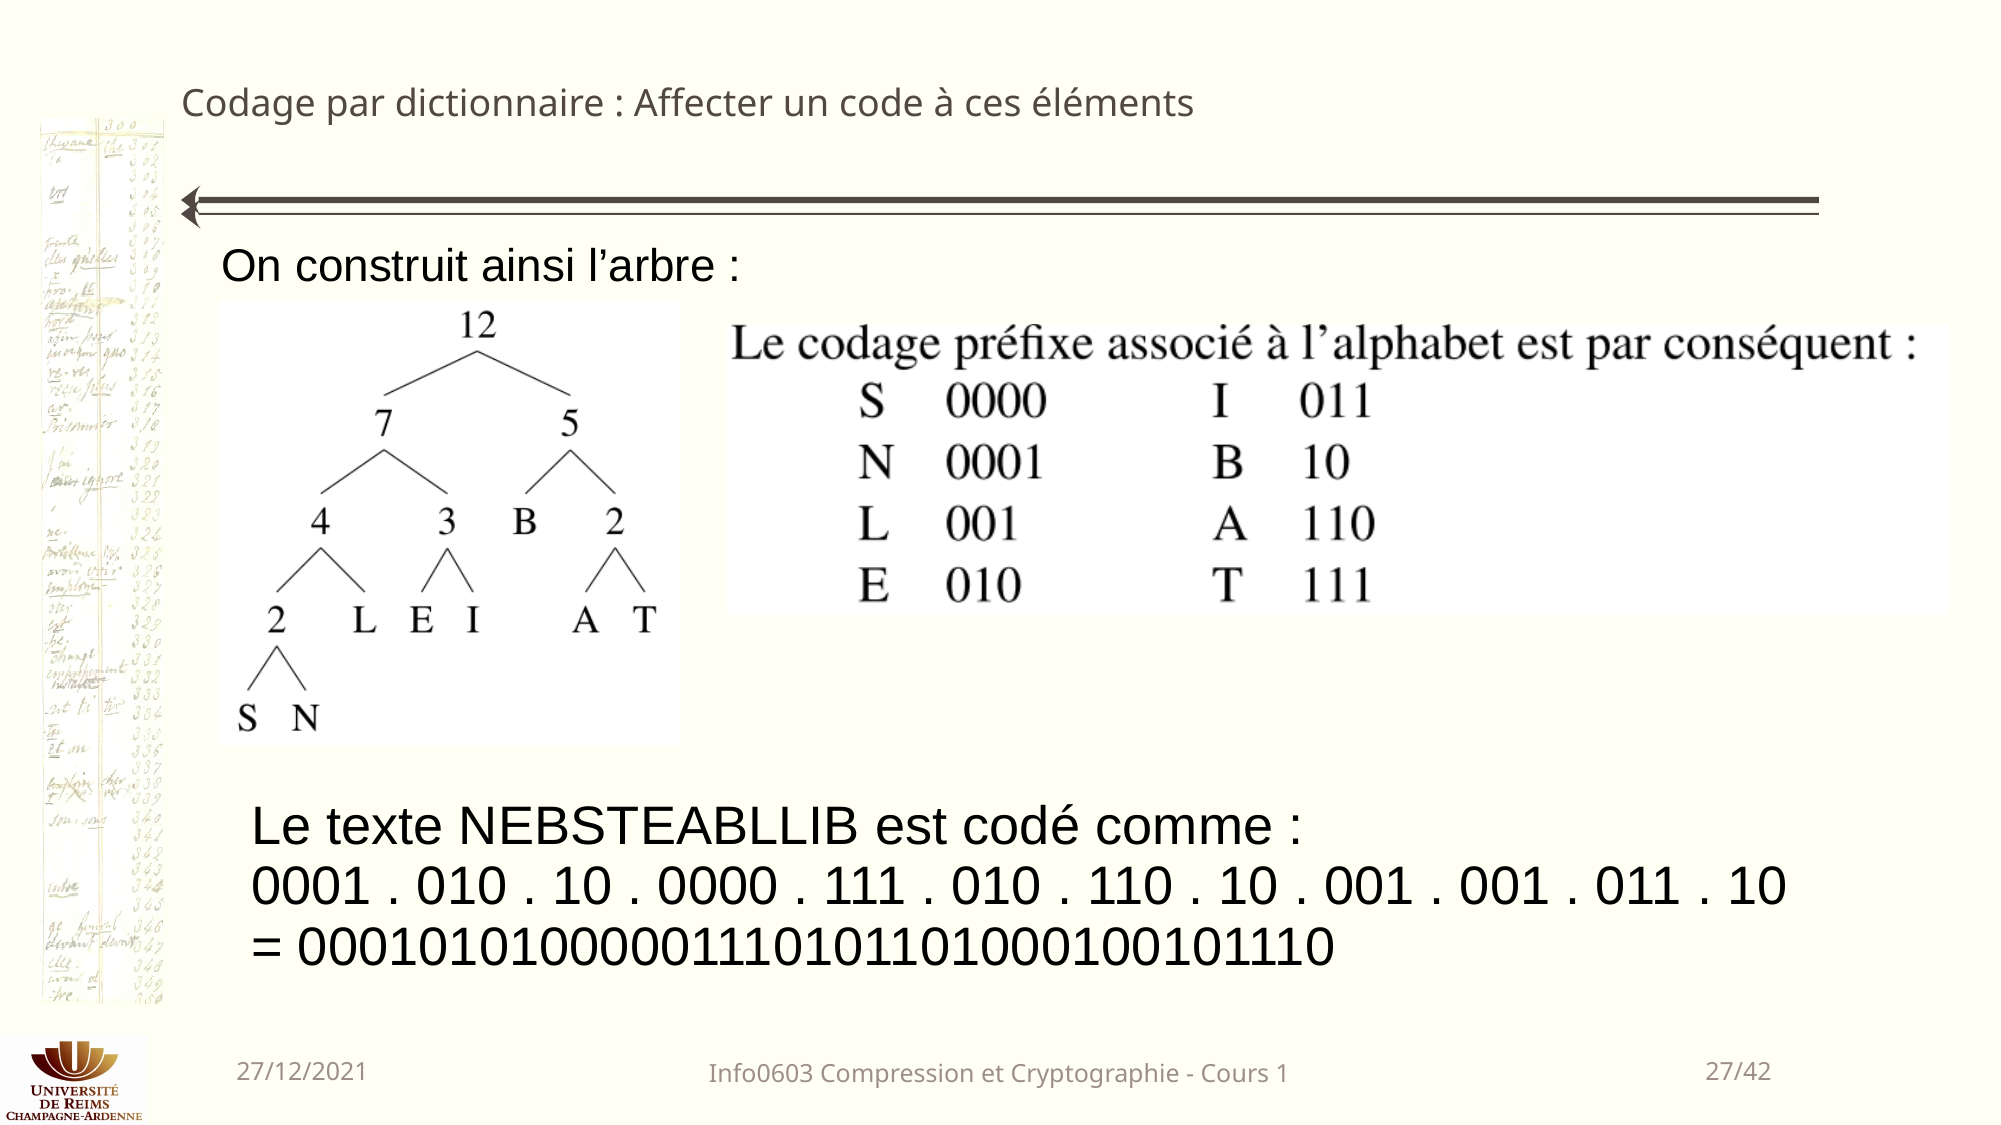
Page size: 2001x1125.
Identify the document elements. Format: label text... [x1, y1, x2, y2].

text_box On construit ainsi l’arbre : [206, 230, 1920, 302]
picture [40, 118, 164, 1004]
title Codage par dictionnaire : Affecter un code à ces éléments [181, 12, 1819, 193]
text_box Le texte NEBSTEABLLIB est codé comme : 0001 . 010 . 10 . 0000 . 111 . 010 . 110 . 10 . 001 . 001 . 011 . 10 = 00010101000001110101101000100101110 [236, 757, 1920, 1015]
picture [0, 1035, 148, 1125]
picture [727, 324, 1949, 615]
picture [219, 301, 680, 745]
